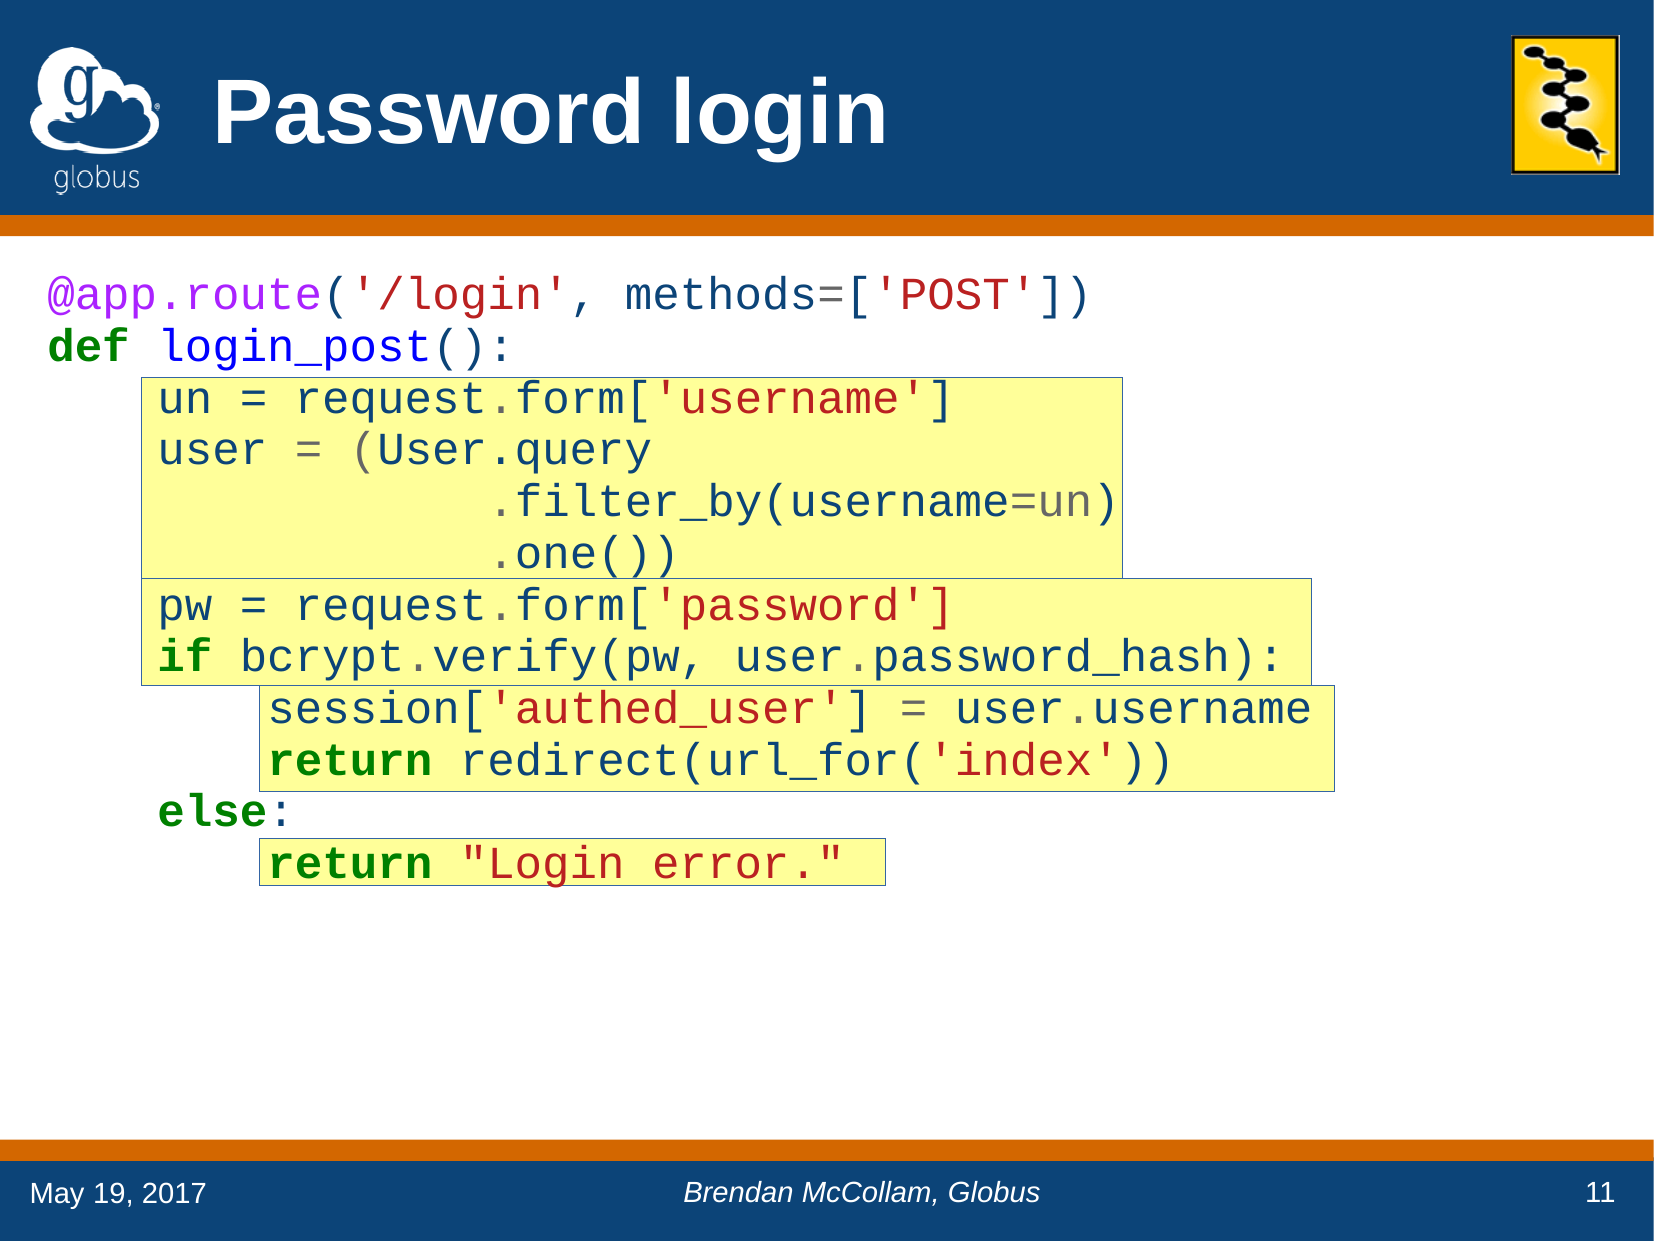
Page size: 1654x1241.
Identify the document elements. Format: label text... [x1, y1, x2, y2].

list @app.route('/login', methods=['POST']) def login_post(): un = request.form['username'] user = (User.query .filter_by(username=un) .one()) pw = request.form['password'] if bcrypt.verify(pw, user.password_hash): session['authed_user'] = user.username return redirect(url_for('index')) else: return "Login error." [47, 271, 1607, 1111]
picture [30, 47, 160, 195]
picture [1511, 35, 1620, 175]
title Password login [212, 8, 1465, 216]
